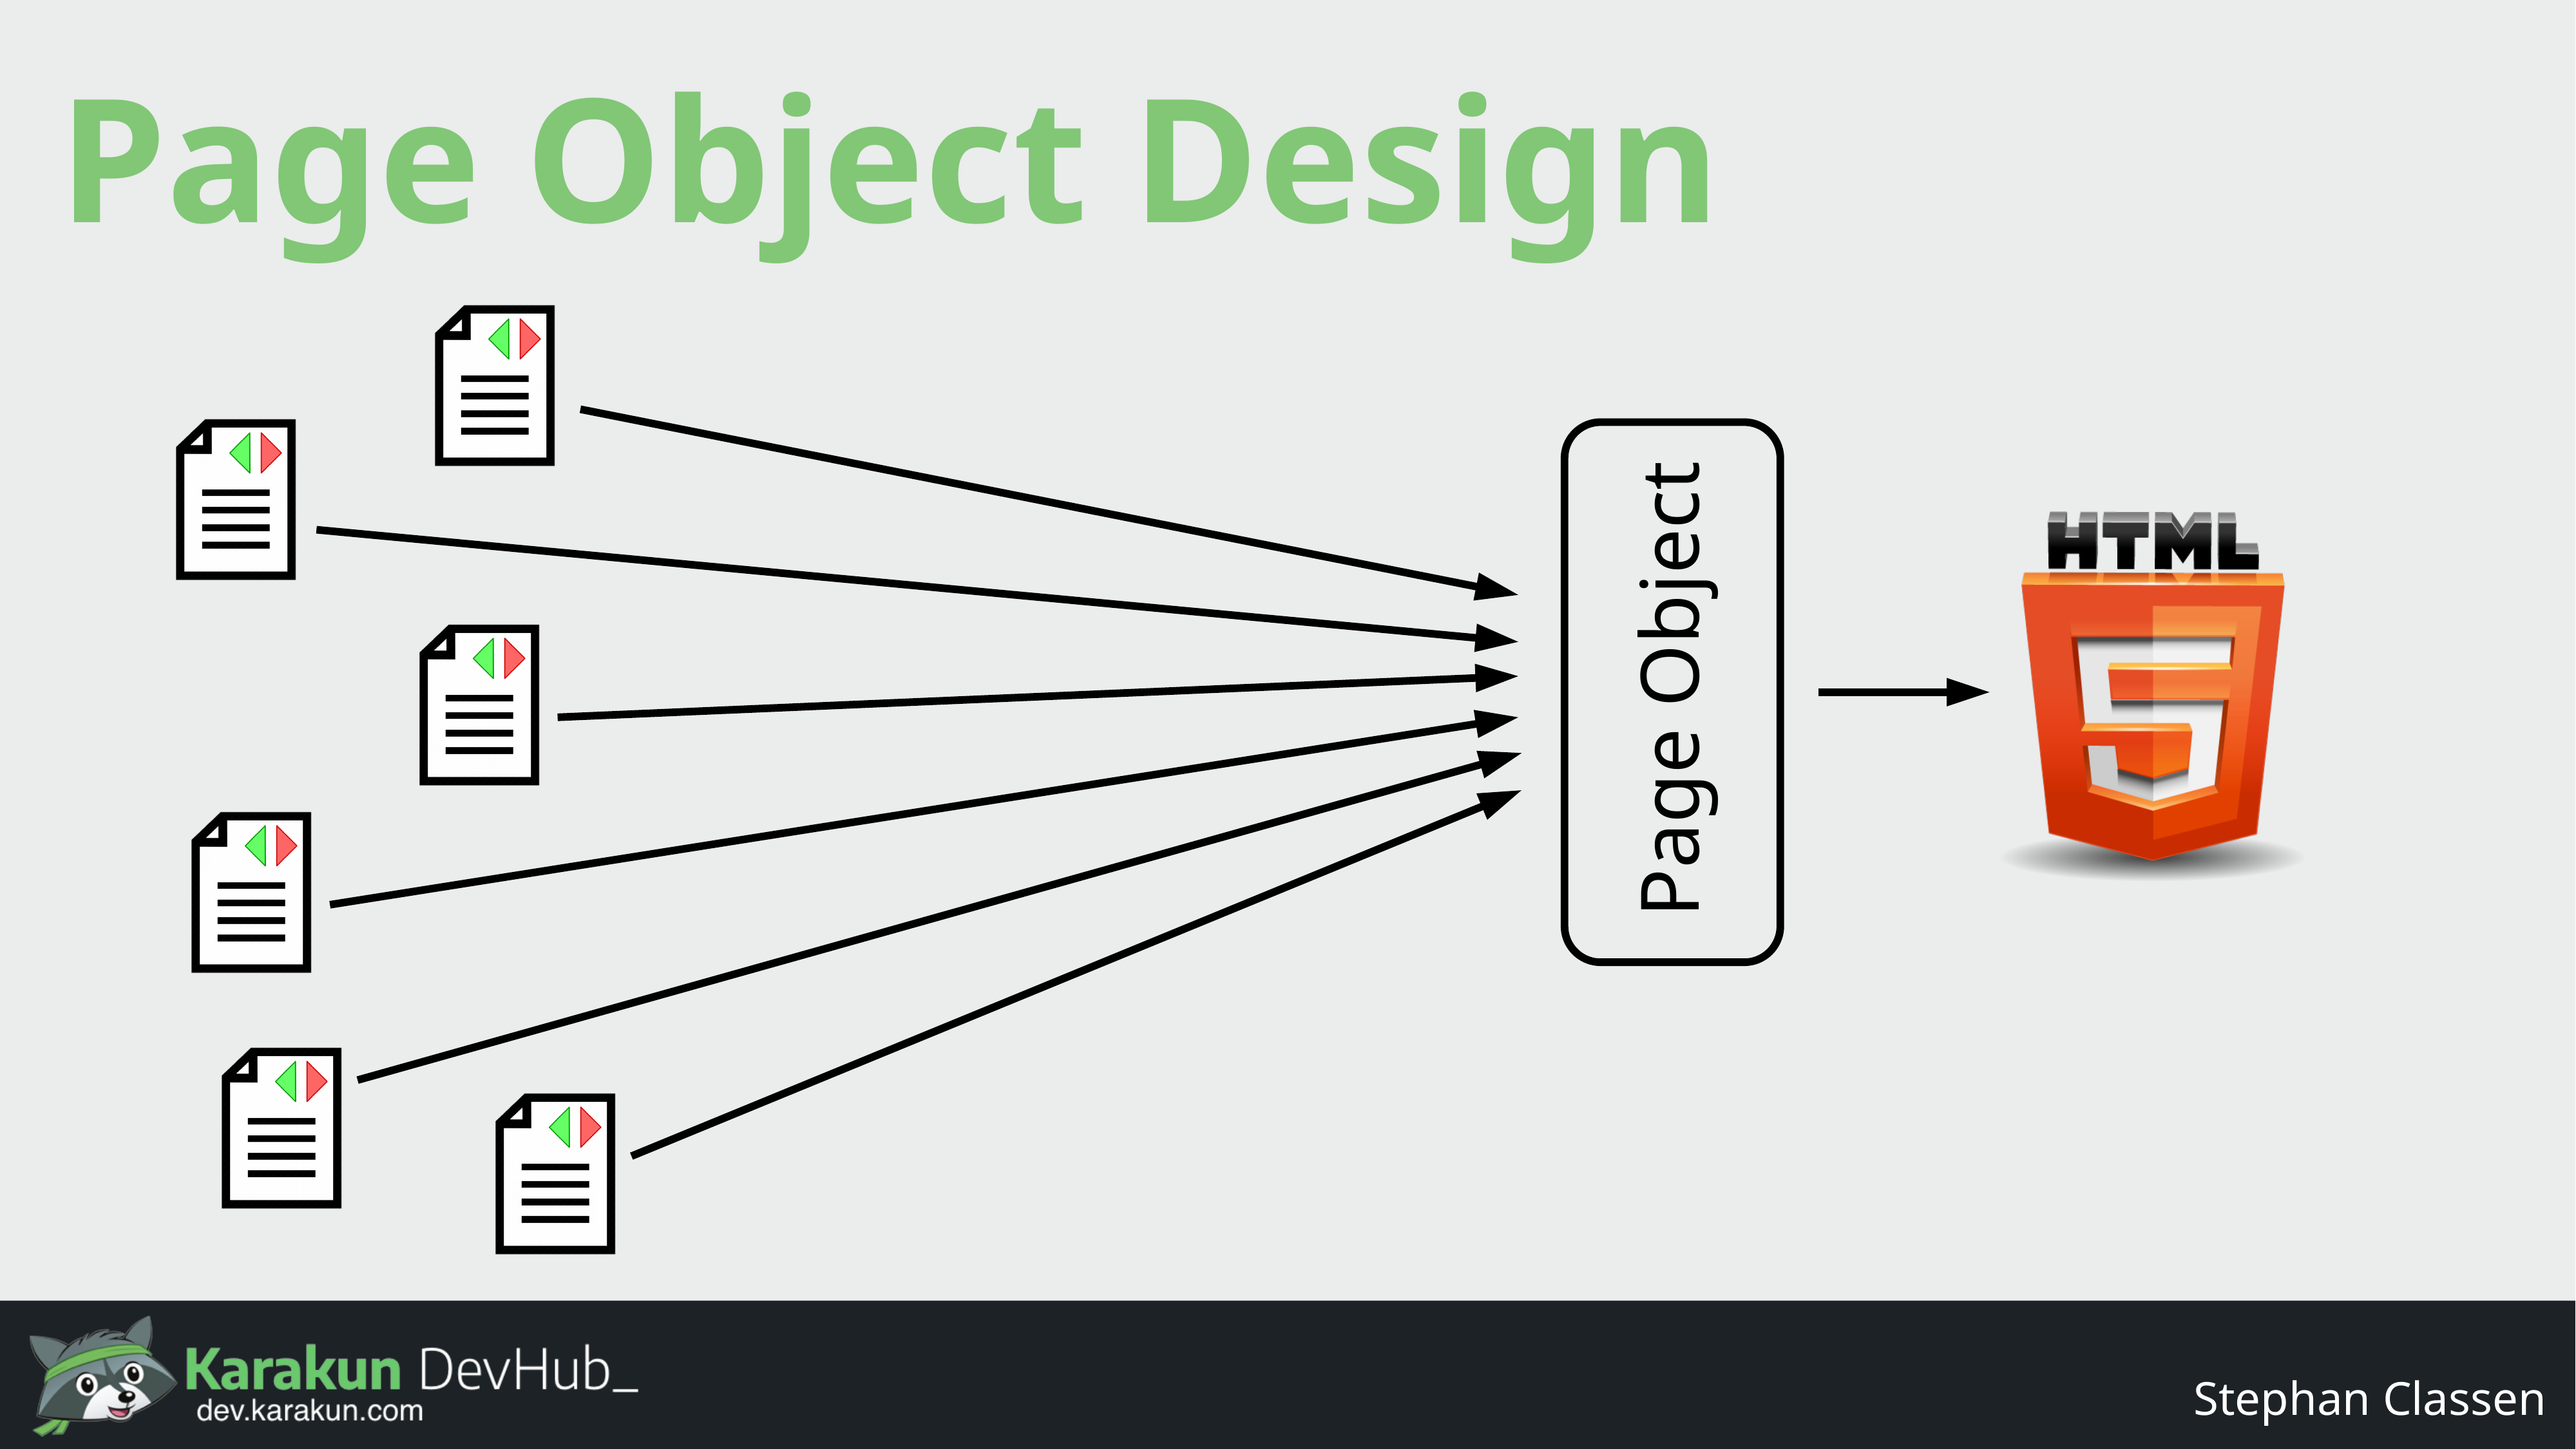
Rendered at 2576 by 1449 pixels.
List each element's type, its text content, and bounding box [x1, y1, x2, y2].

picture [190, 811, 312, 974]
picture [434, 304, 556, 467]
picture [220, 1046, 343, 1209]
text_box Stephan Classen [1795, 1361, 2557, 1434]
picture [418, 623, 540, 786]
text_box Page Object [1614, 460, 1721, 927]
text_box Page Object Design [49, 34, 2523, 259]
picture [1960, 501, 2343, 884]
picture [175, 418, 297, 581]
picture [30, 1316, 647, 1437]
picture [494, 1092, 616, 1255]
text_box [0, 1300, 2575, 1449]
